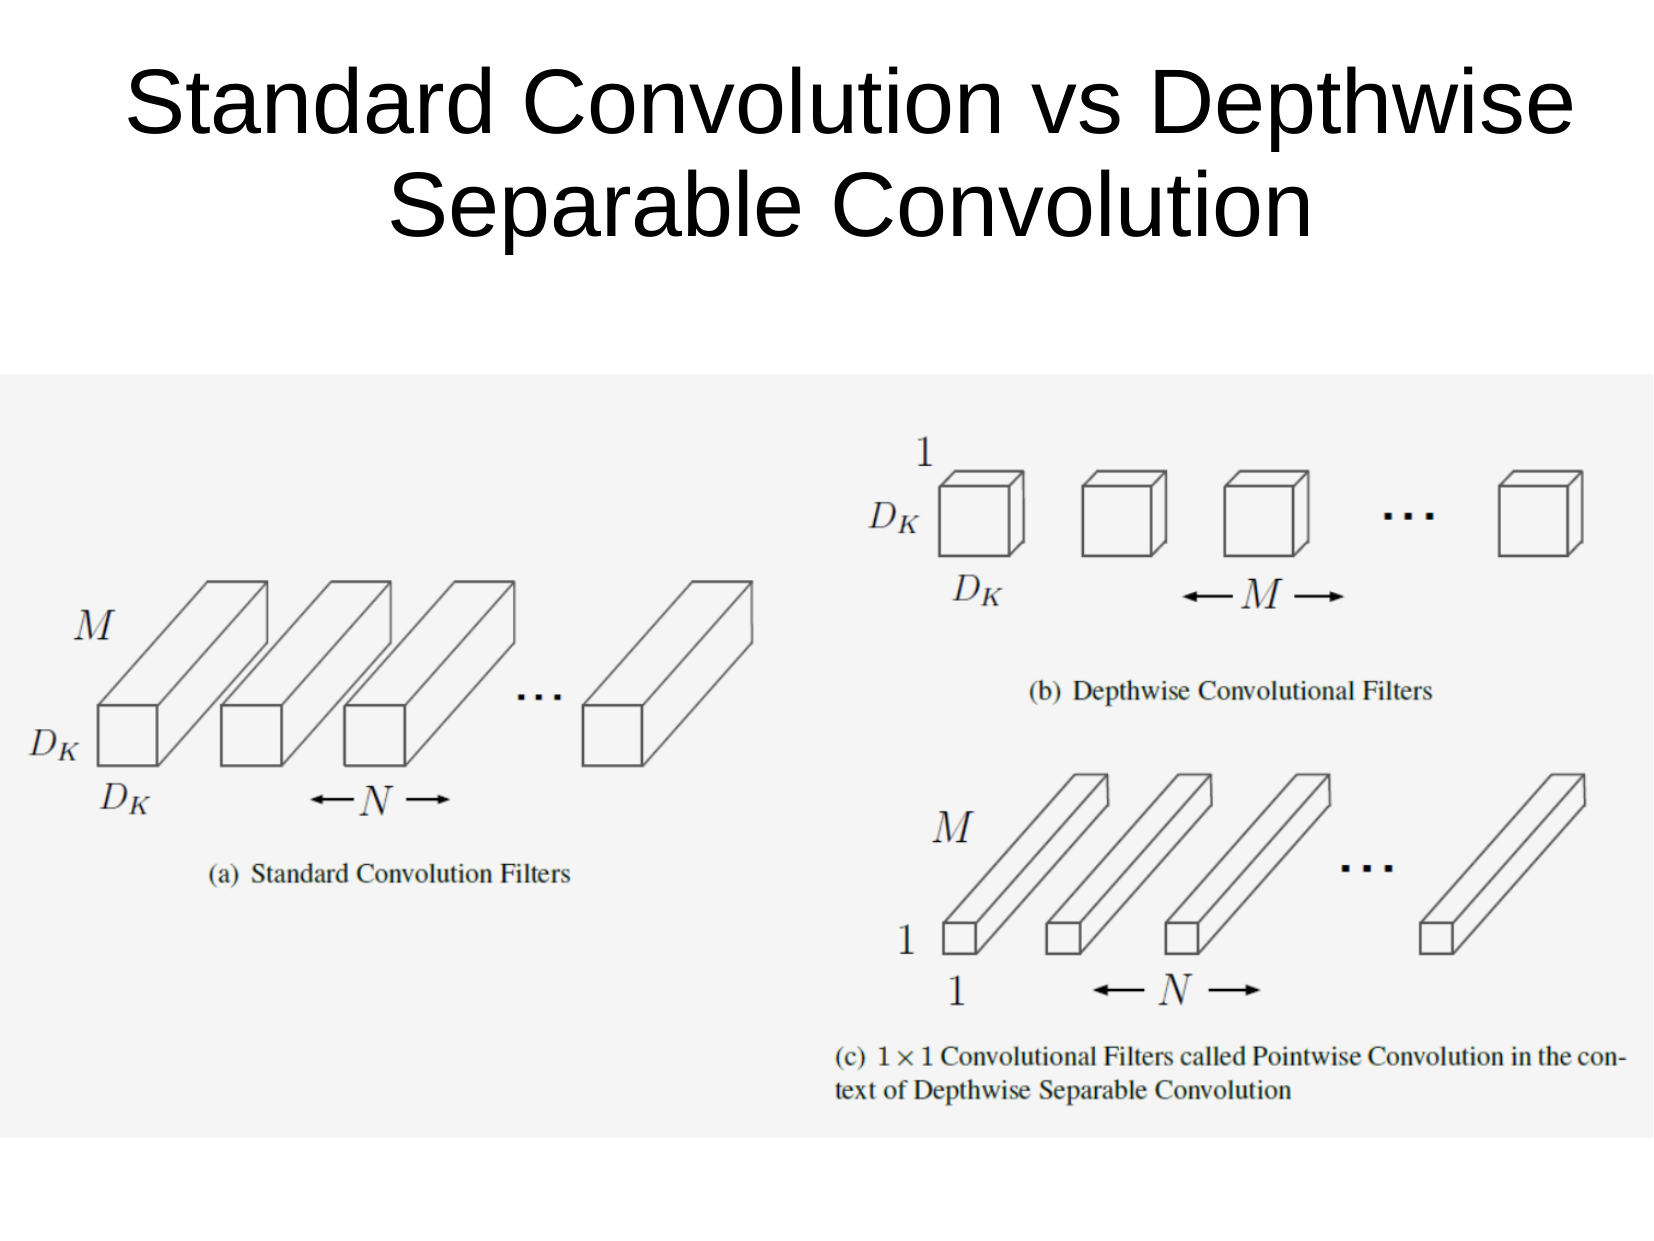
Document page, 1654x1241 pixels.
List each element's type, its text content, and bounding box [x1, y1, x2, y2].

picture [0, 374, 1654, 1138]
title Standard Convolution vs Depthwise Separable Convolution [82, 0, 1621, 307]
